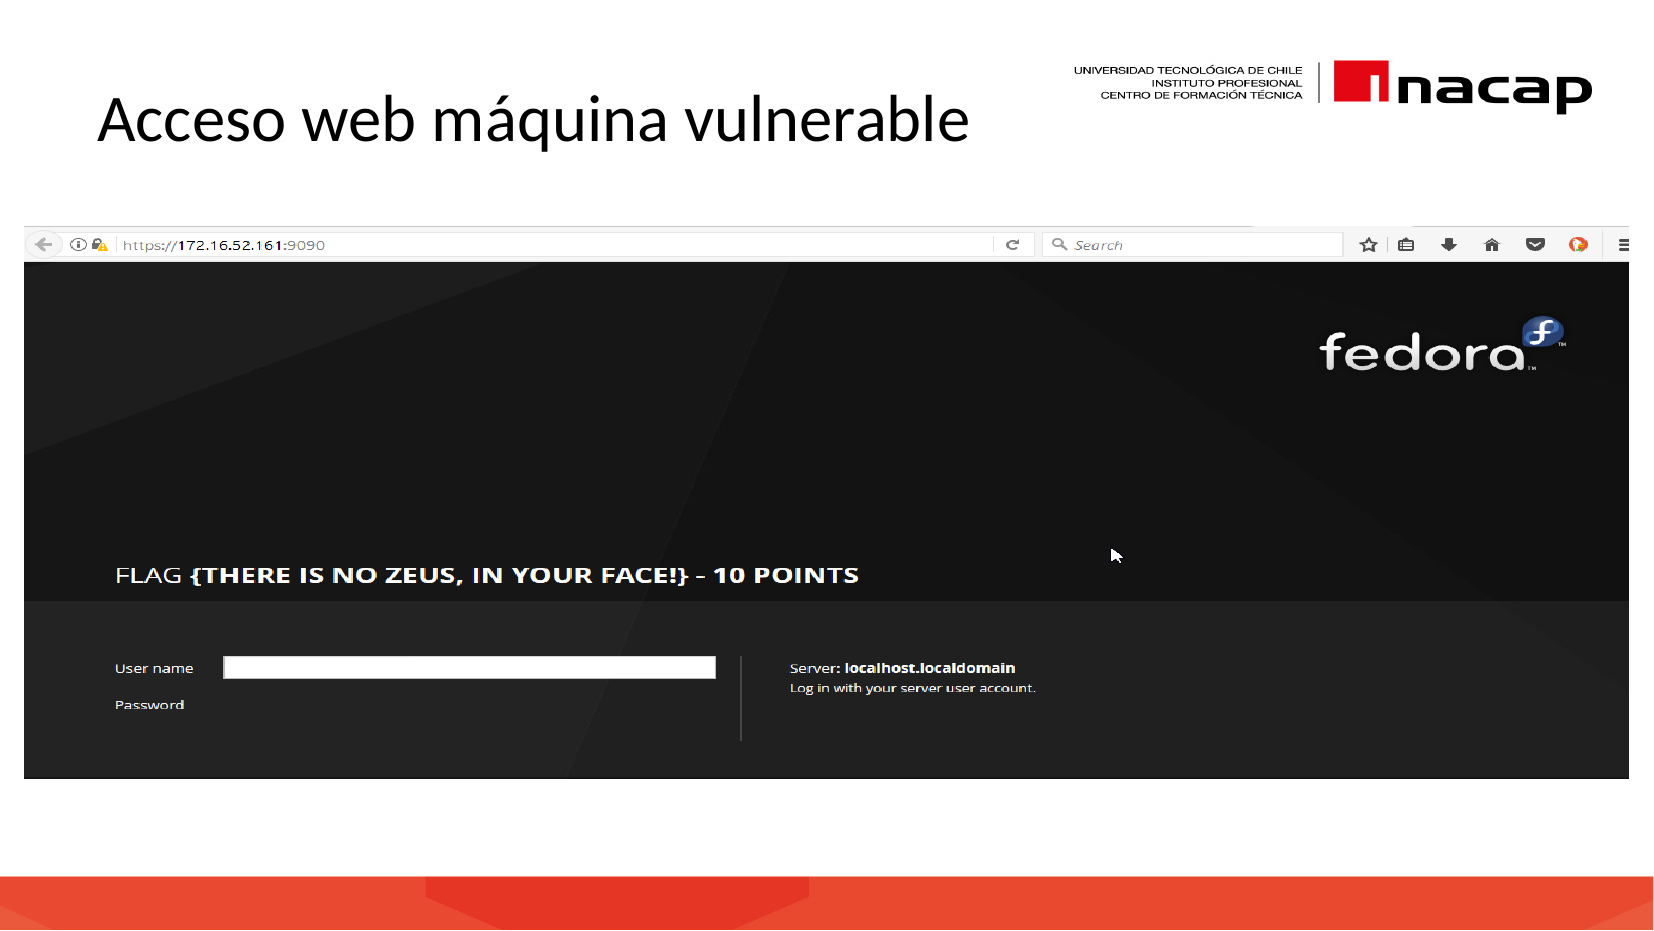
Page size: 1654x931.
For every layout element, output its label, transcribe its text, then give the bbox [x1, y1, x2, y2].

text_box Acceso web máquina vulnerable [82, 37, 1571, 193]
picture [0, 0, 1654, 930]
